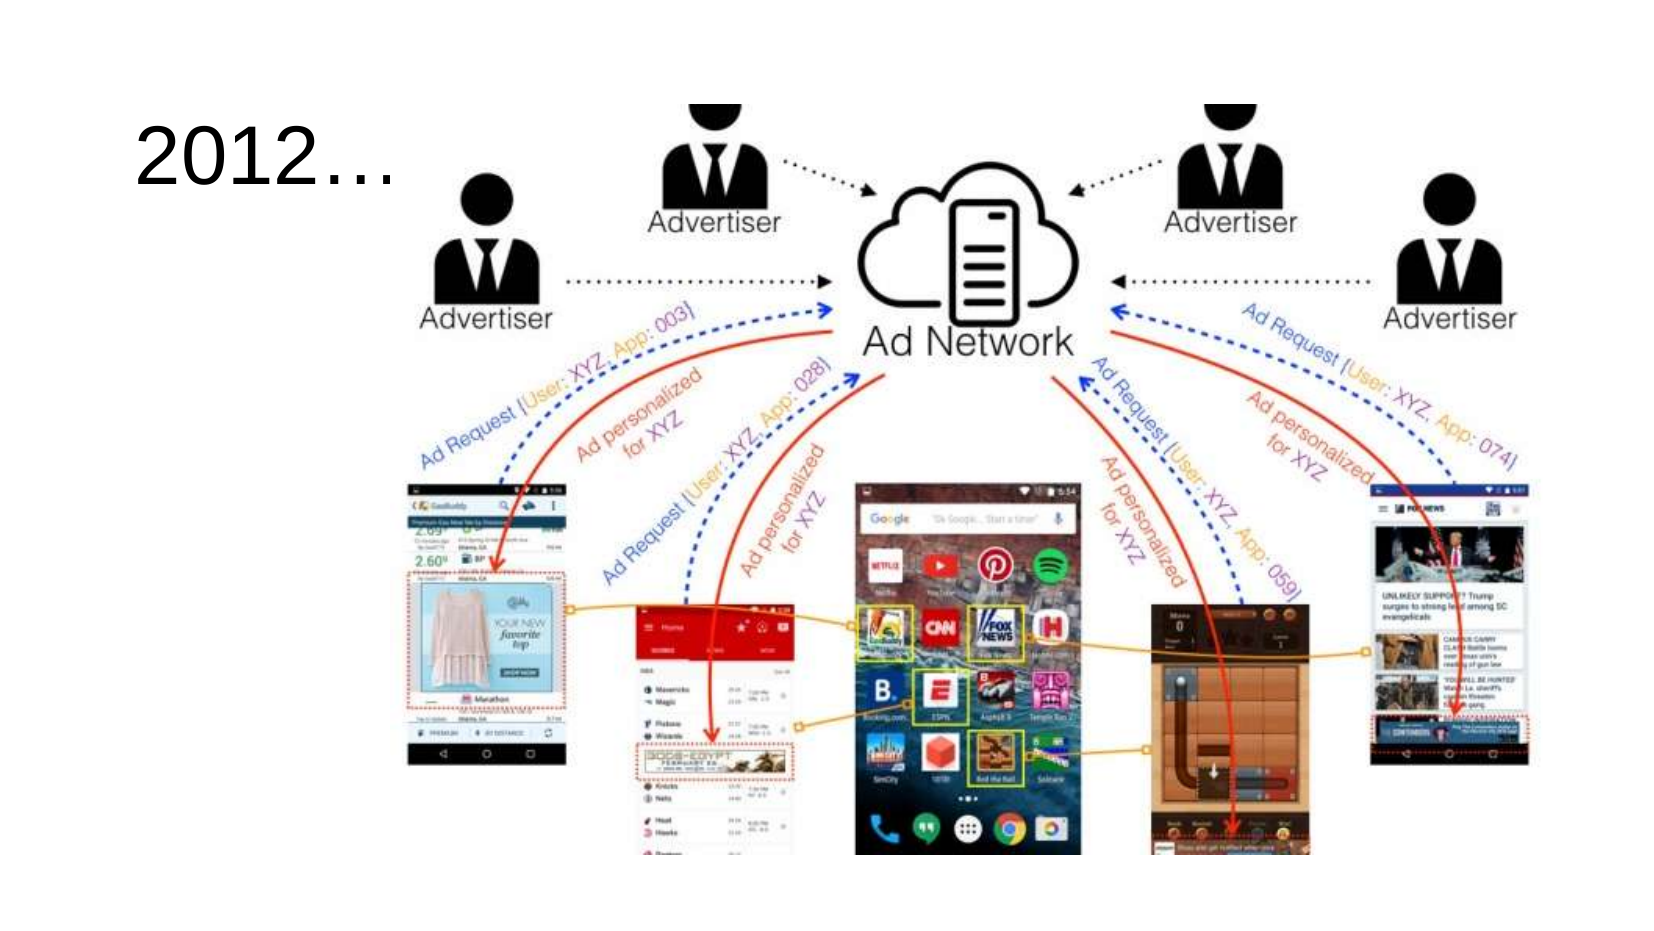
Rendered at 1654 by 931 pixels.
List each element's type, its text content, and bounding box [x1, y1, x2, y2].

picture [390, 104, 1547, 855]
text_box 2012… [120, 102, 766, 196]
